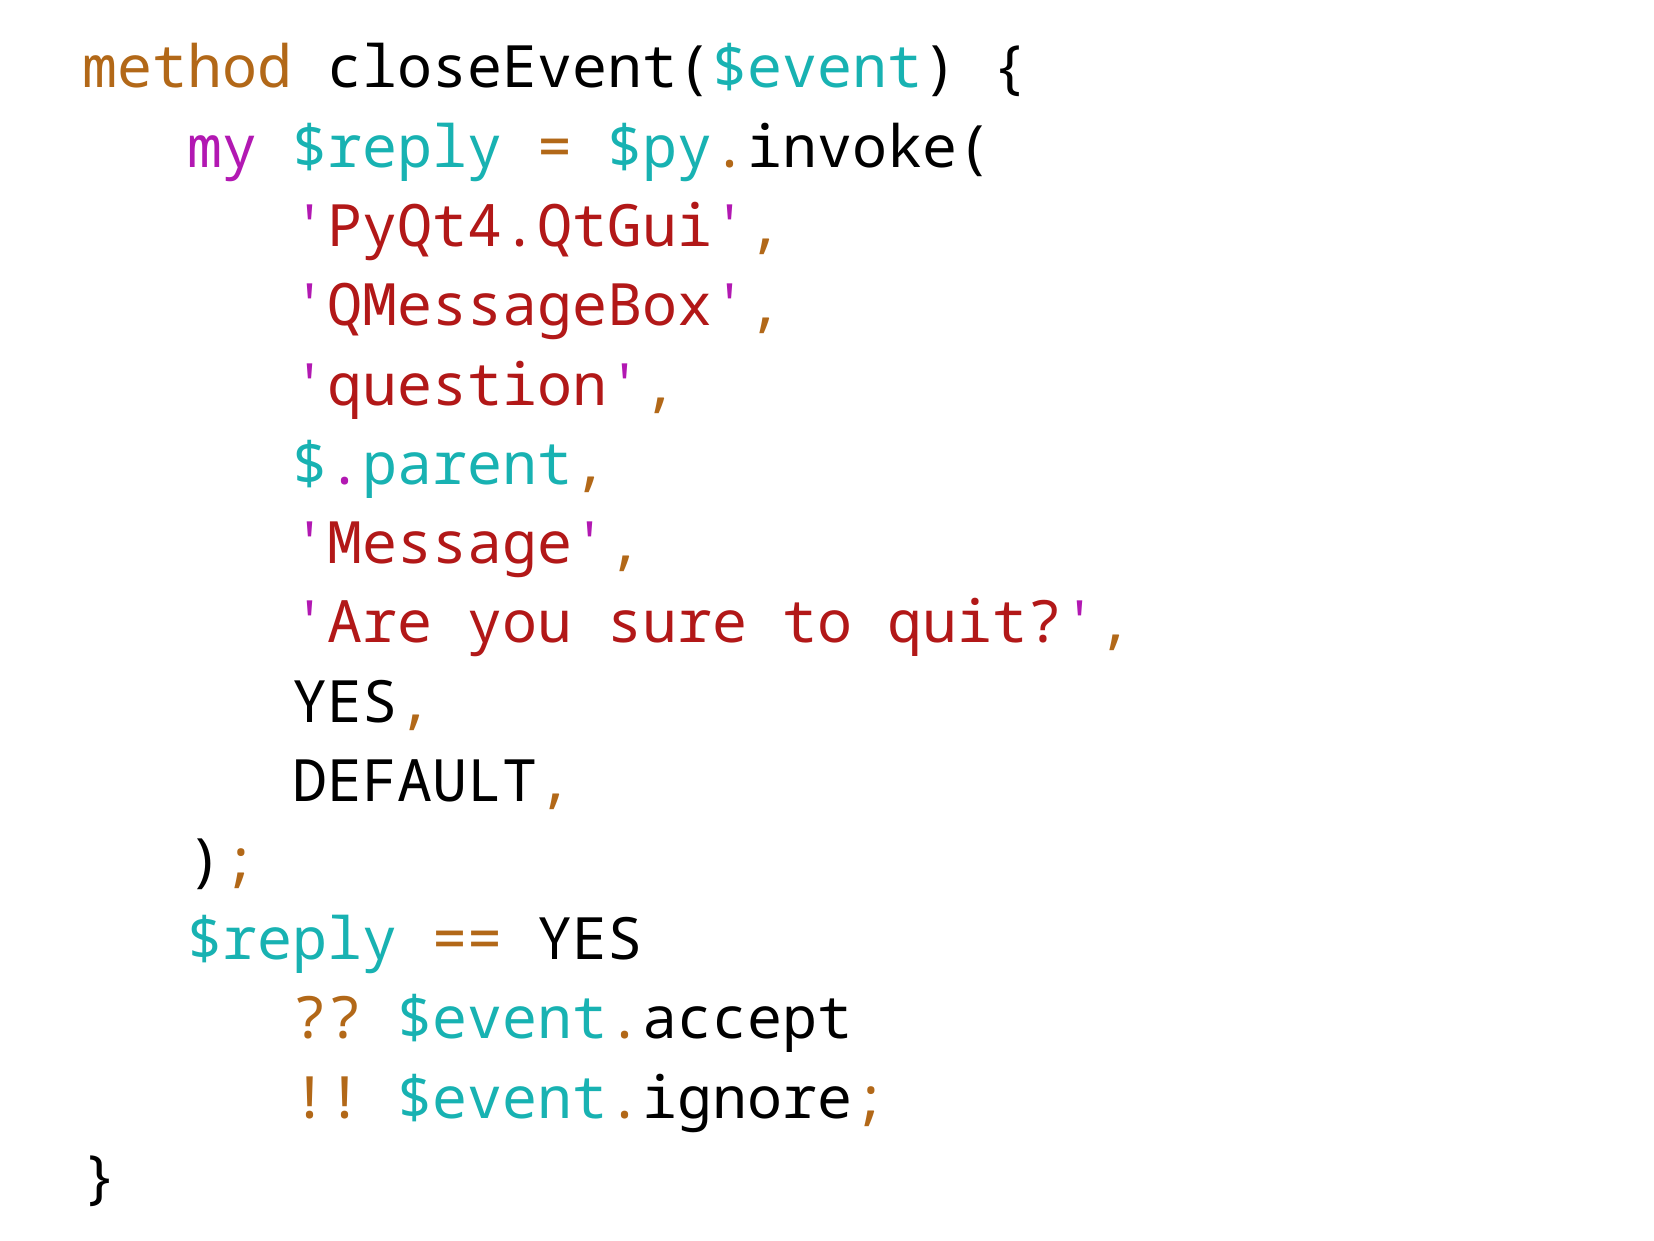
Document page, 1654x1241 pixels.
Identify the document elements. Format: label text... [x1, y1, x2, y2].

subtitle method closeEvent($event) { my $reply = $py.invoke( 'PyQt4.QtGui', 'QMessageBox', 'question', $.parent, 'Message', 'Are you sure to quit?', YES, DEFAULT, ); $reply == YES ?? $event.accept !! $event.ignore; } [82, 124, 1571, 1116]
